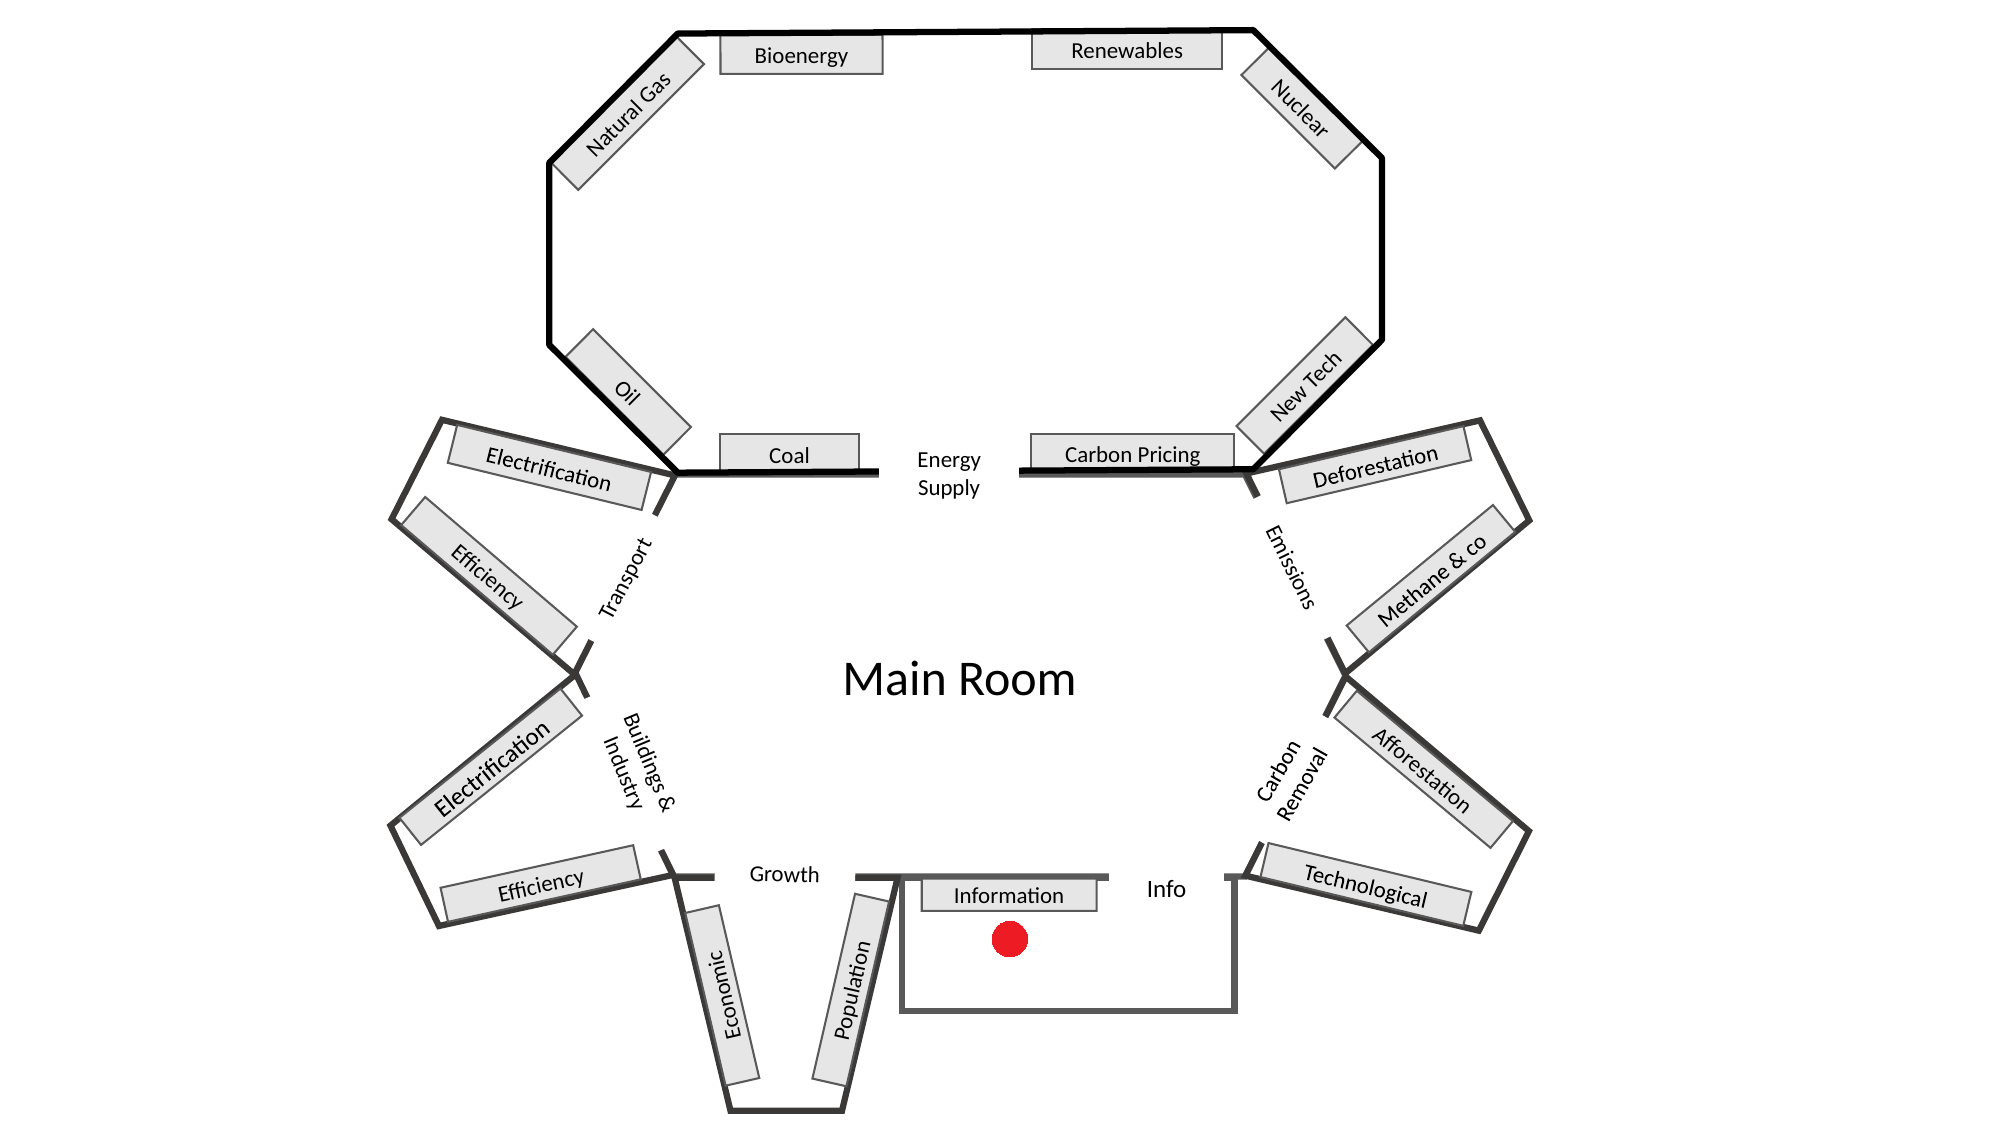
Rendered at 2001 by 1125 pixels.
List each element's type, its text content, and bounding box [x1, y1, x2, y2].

text_box Growth [715, 843, 855, 903]
text_box Oil [566, 329, 691, 454]
text_box [390, 419, 675, 926]
text_box [674, 877, 898, 1111]
text_box Transport [570, 508, 681, 653]
text_box Carbon Pricing [1031, 433, 1235, 467]
text_box Renewables [1032, 34, 1223, 69]
text_box Emissions [1232, 486, 1353, 650]
text_box [1246, 420, 1530, 619]
text_box Technological [1260, 843, 1472, 926]
text_box Main Room [575, 474, 1346, 877]
text_box [992, 921, 1028, 957]
text_box Carbon Removal [1230, 703, 1347, 845]
text_box New Tech [1236, 317, 1372, 454]
text_box Information [921, 877, 1097, 911]
text_box Deforestation [1278, 426, 1472, 504]
text_box Bioenergy [720, 36, 883, 74]
text_box Efficiency [401, 497, 577, 655]
text_box Coal [720, 434, 859, 469]
text_box Energy Supply [880, 444, 1019, 500]
text_box [1327, 613, 1418, 674]
text_box Economic [685, 905, 760, 1086]
text_box Electrification [447, 424, 652, 510]
text_box Natural Gas [553, 38, 704, 190]
text_box Methane & co [1346, 505, 1516, 653]
text_box Electrification [399, 688, 583, 845]
text_box Afforestation [1334, 690, 1513, 848]
text_box Population [812, 893, 890, 1087]
text_box Buildings & Industry [581, 680, 697, 856]
text_box Efficiency [440, 845, 641, 922]
text_box Info [1110, 864, 1224, 911]
text_box [1245, 676, 1529, 931]
text_box Nuclear [1241, 49, 1361, 169]
